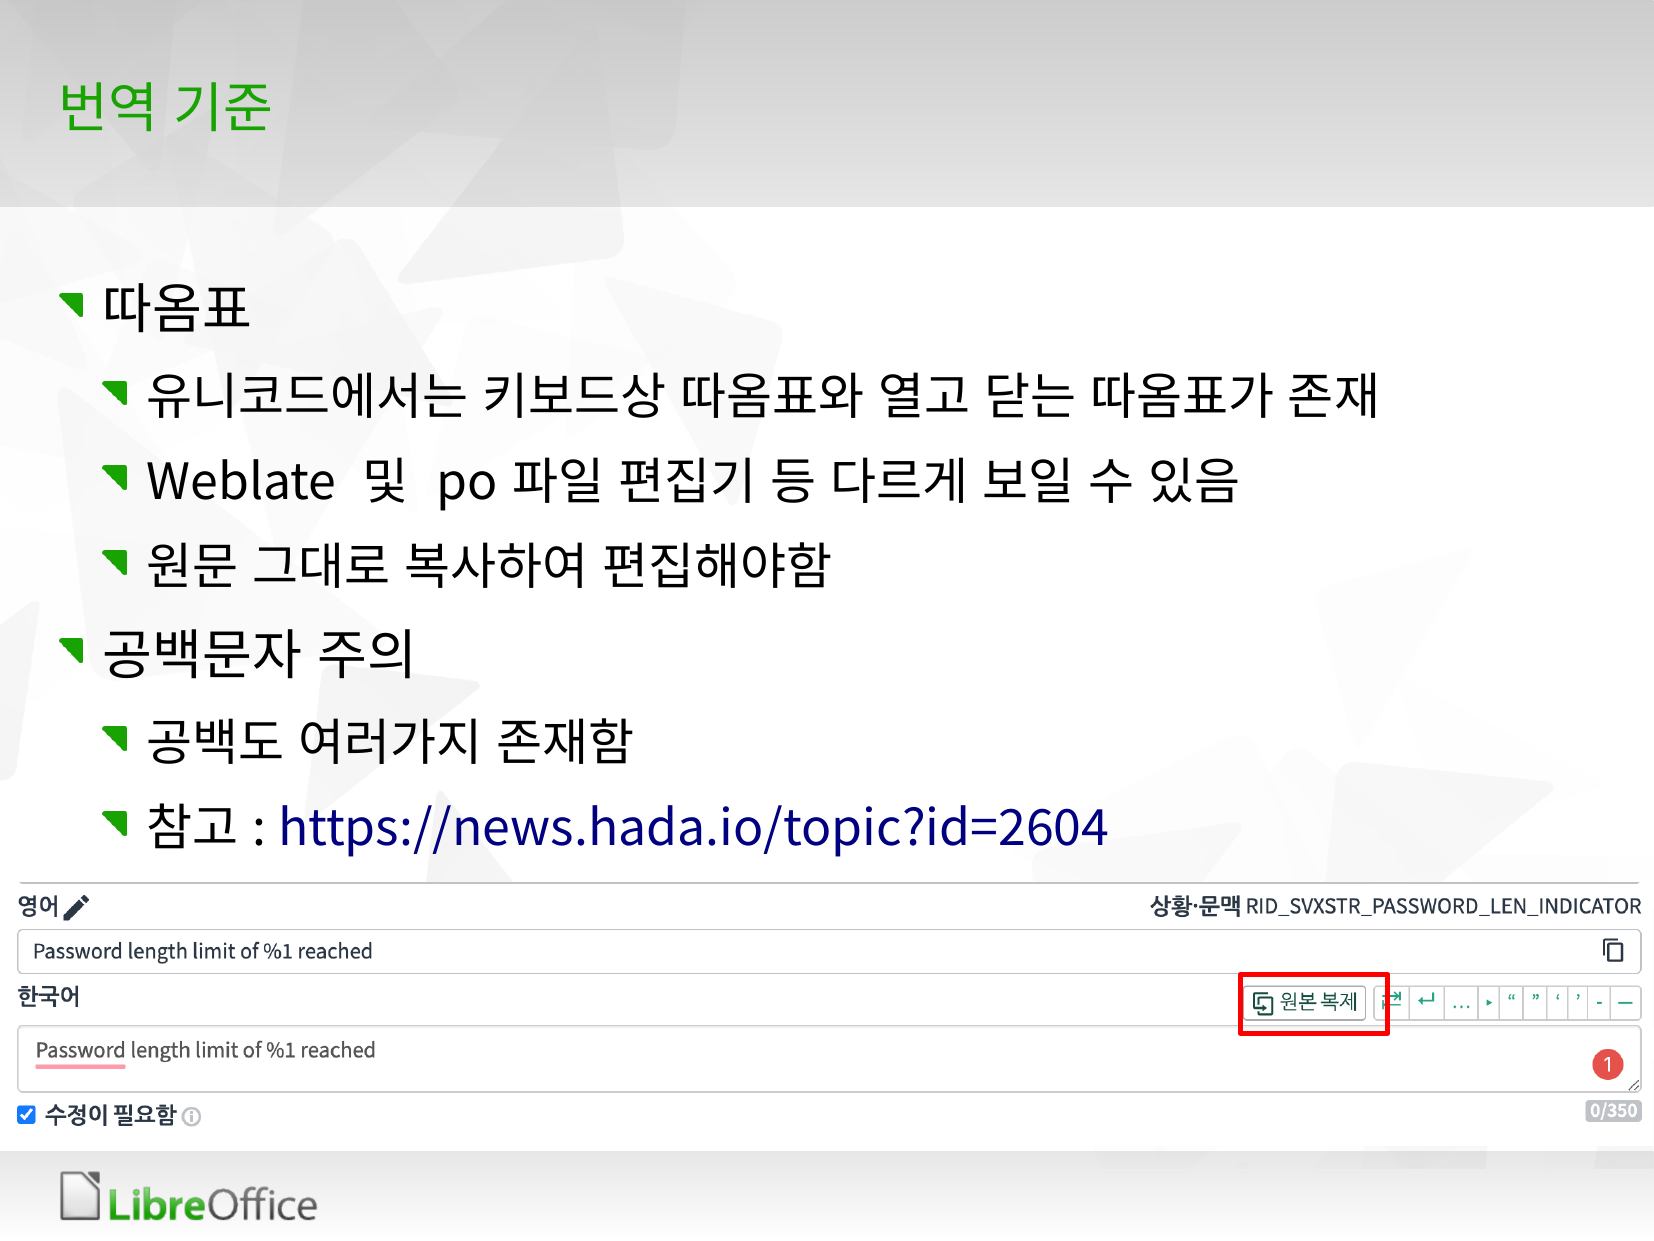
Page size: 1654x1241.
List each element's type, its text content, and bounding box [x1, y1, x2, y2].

picture [41, 1152, 337, 1240]
list 따옴표 유니코드에서는 키보드상 따옴표와 열고 닫는 따옴표가 존재 Weblate 및 po파일 편집기 등 다르게 보일 수 있음 원문 그대로 복사하여 편집해야함 공백문자 주의 공백도 여러가지 존재함 참고: https://news.hada.io/topic?id=2604 [59, 265, 1595, 882]
picture [0, 0, 1654, 1169]
text_box [1240, 974, 1388, 1034]
title 번역 기준 [59, 29, 1595, 178]
